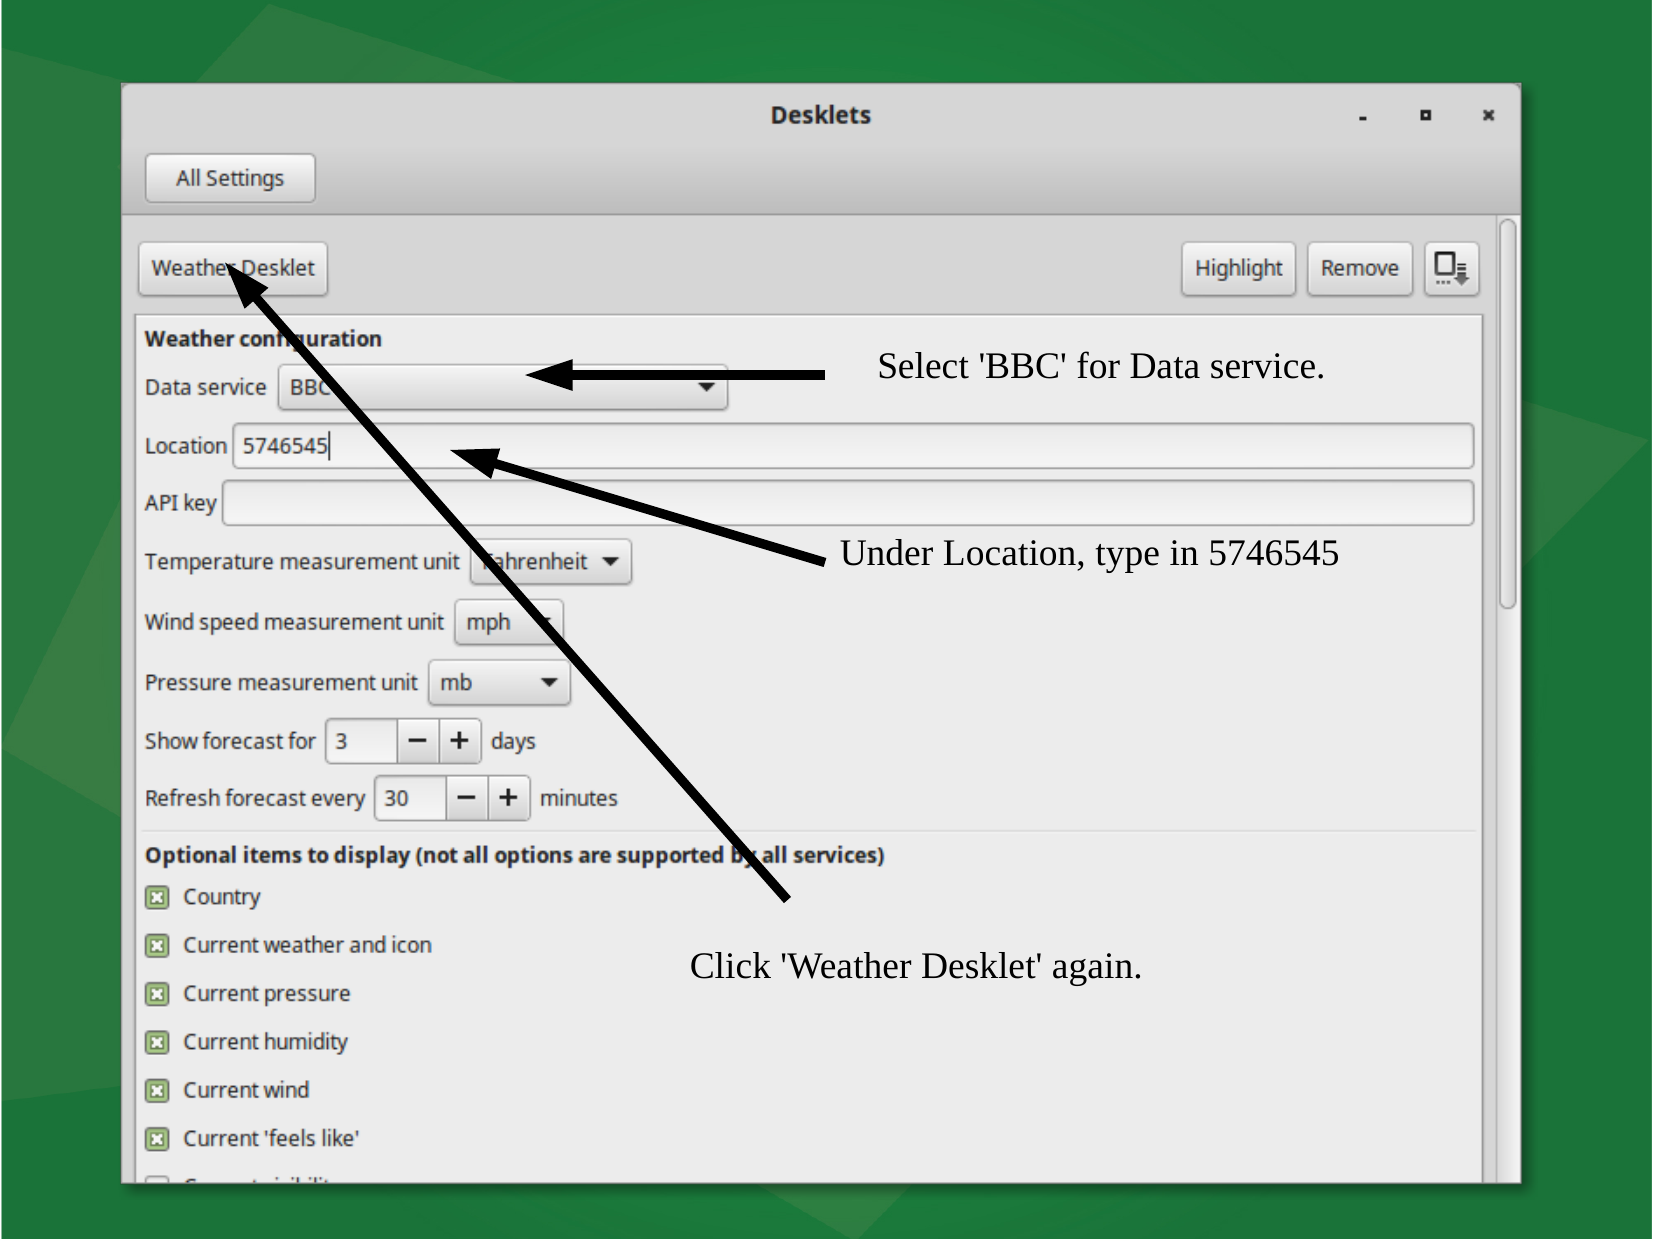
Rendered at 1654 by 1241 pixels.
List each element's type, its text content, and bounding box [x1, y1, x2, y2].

text_box Select 'BBC' for Data service. [862, 337, 1426, 395]
picture [0, 0, 1652, 1241]
text_box Click 'Weather Desklet' again. [675, 937, 1351, 995]
text_box Under Location, type in 5746545 [825, 525, 1426, 582]
